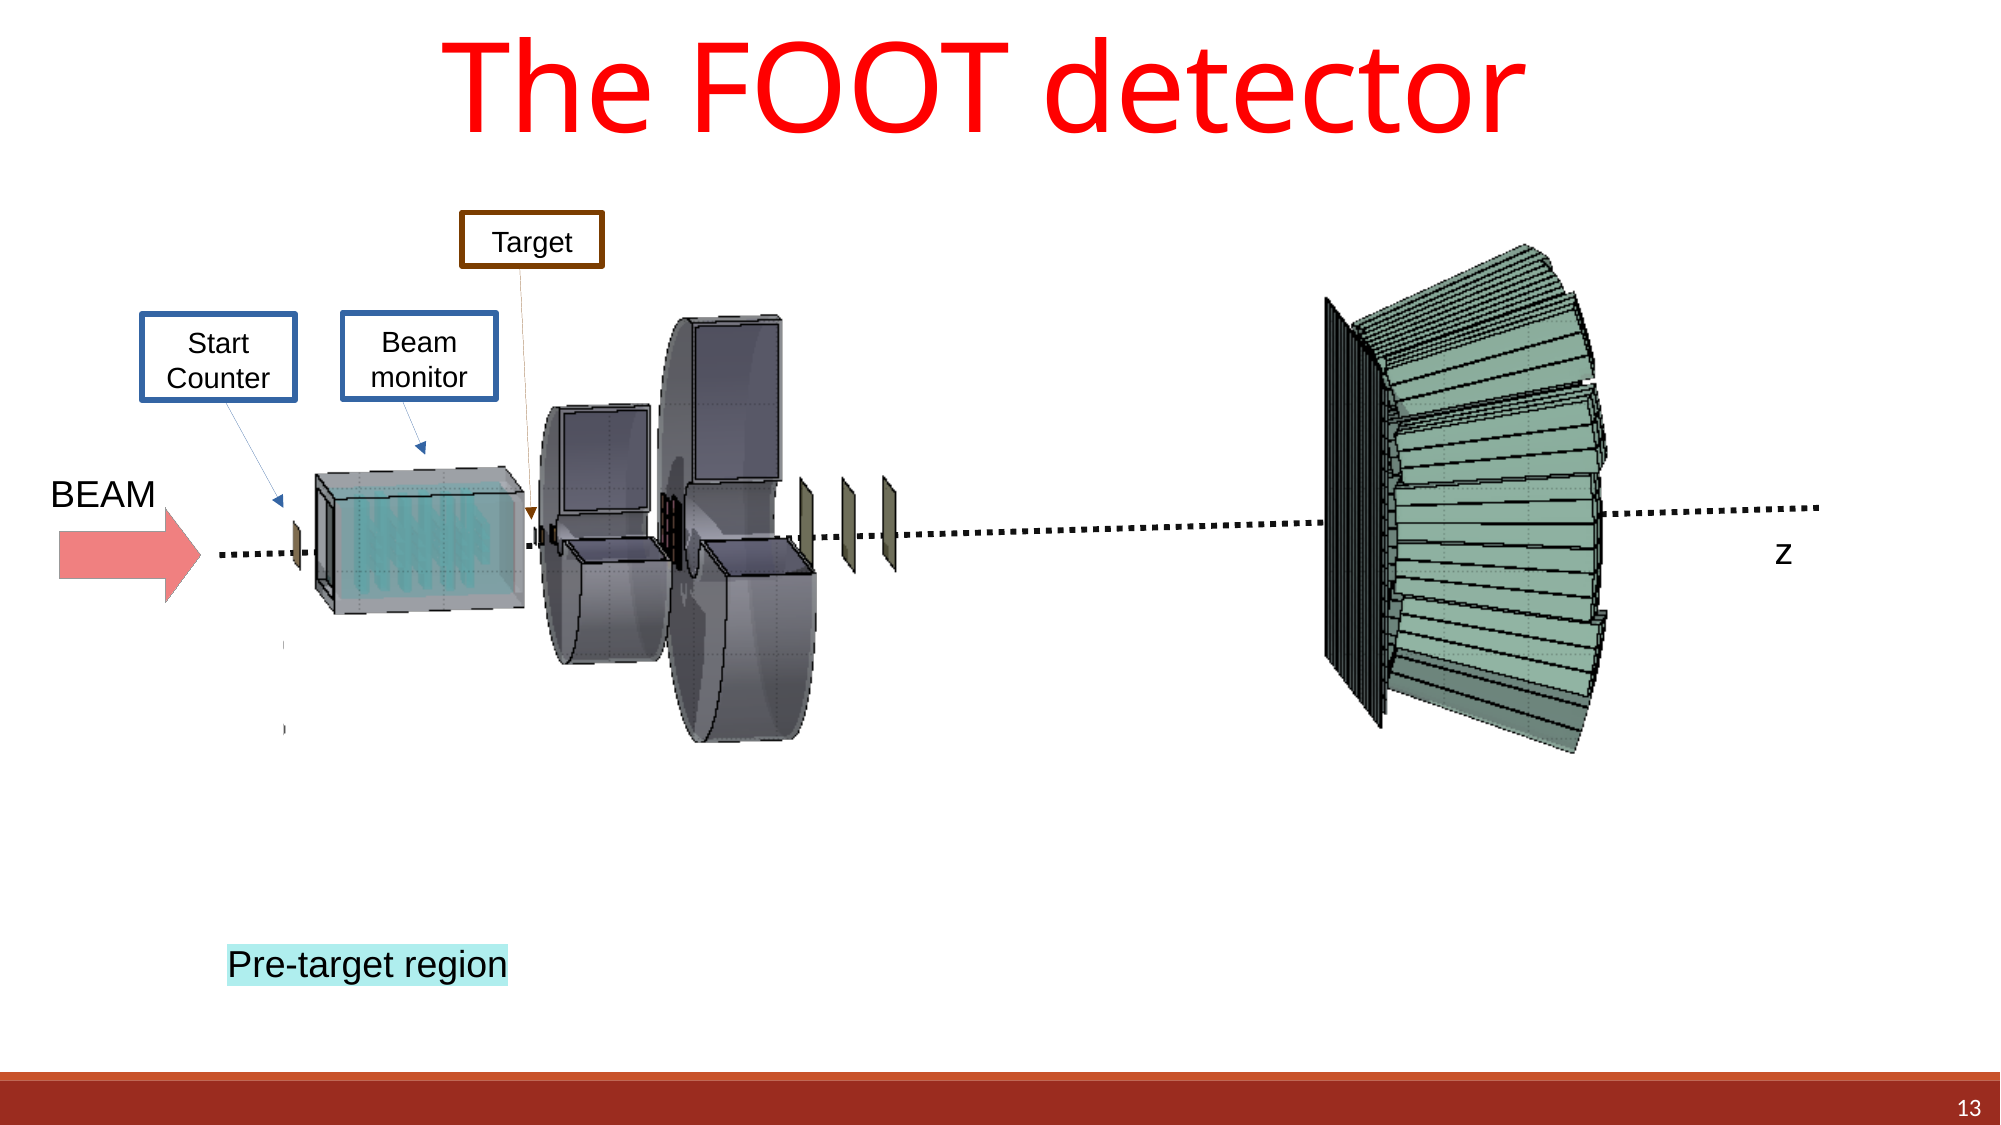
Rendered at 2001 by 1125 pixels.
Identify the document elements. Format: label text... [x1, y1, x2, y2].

text_box [0, 1072, 2000, 1125]
picture [283, 236, 1639, 768]
text_box [59, 516, 201, 603]
text_box Pre-target region [212, 933, 523, 990]
text_box The FOOT detector [295, 4, 1673, 308]
text_box Beam monitor [342, 313, 497, 399]
text_box Target [462, 212, 603, 266]
text_box Start Counter [141, 314, 296, 400]
text_box <numero> [1949, 1095, 1988, 1122]
text_box z [1759, 519, 1868, 577]
text_box BEAM [35, 462, 172, 520]
